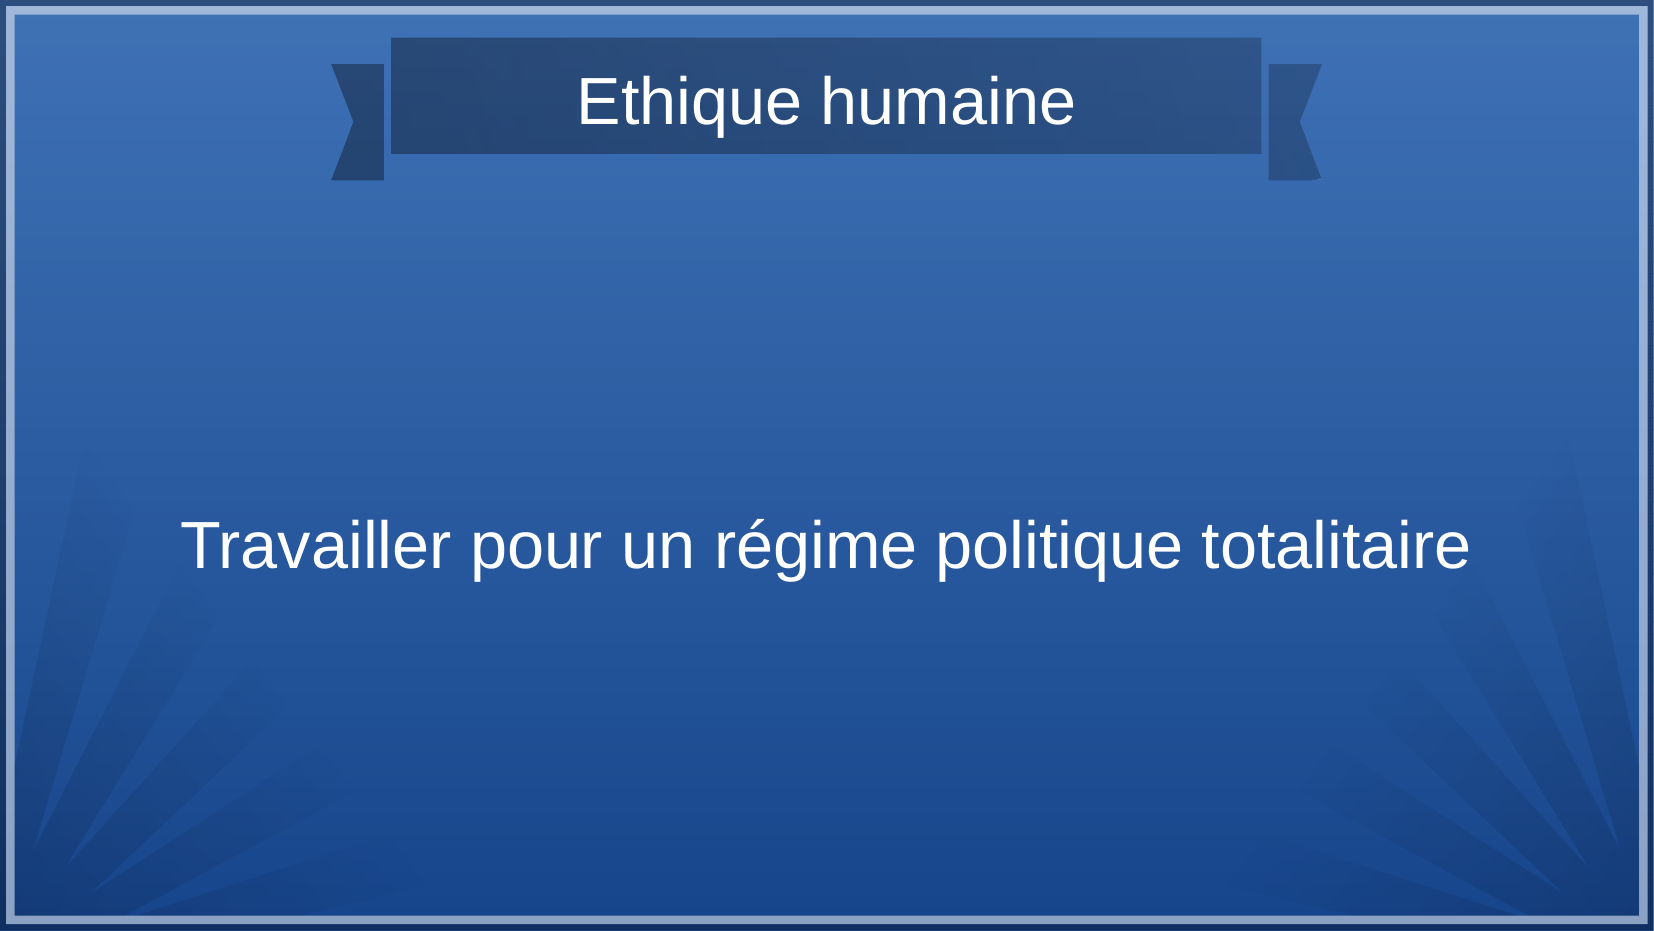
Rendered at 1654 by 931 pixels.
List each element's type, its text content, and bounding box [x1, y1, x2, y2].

text_box Travailler pour un régime politique totalitaire [82, 501, 1571, 583]
text_box Ethique humaine [82, 45, 1571, 150]
